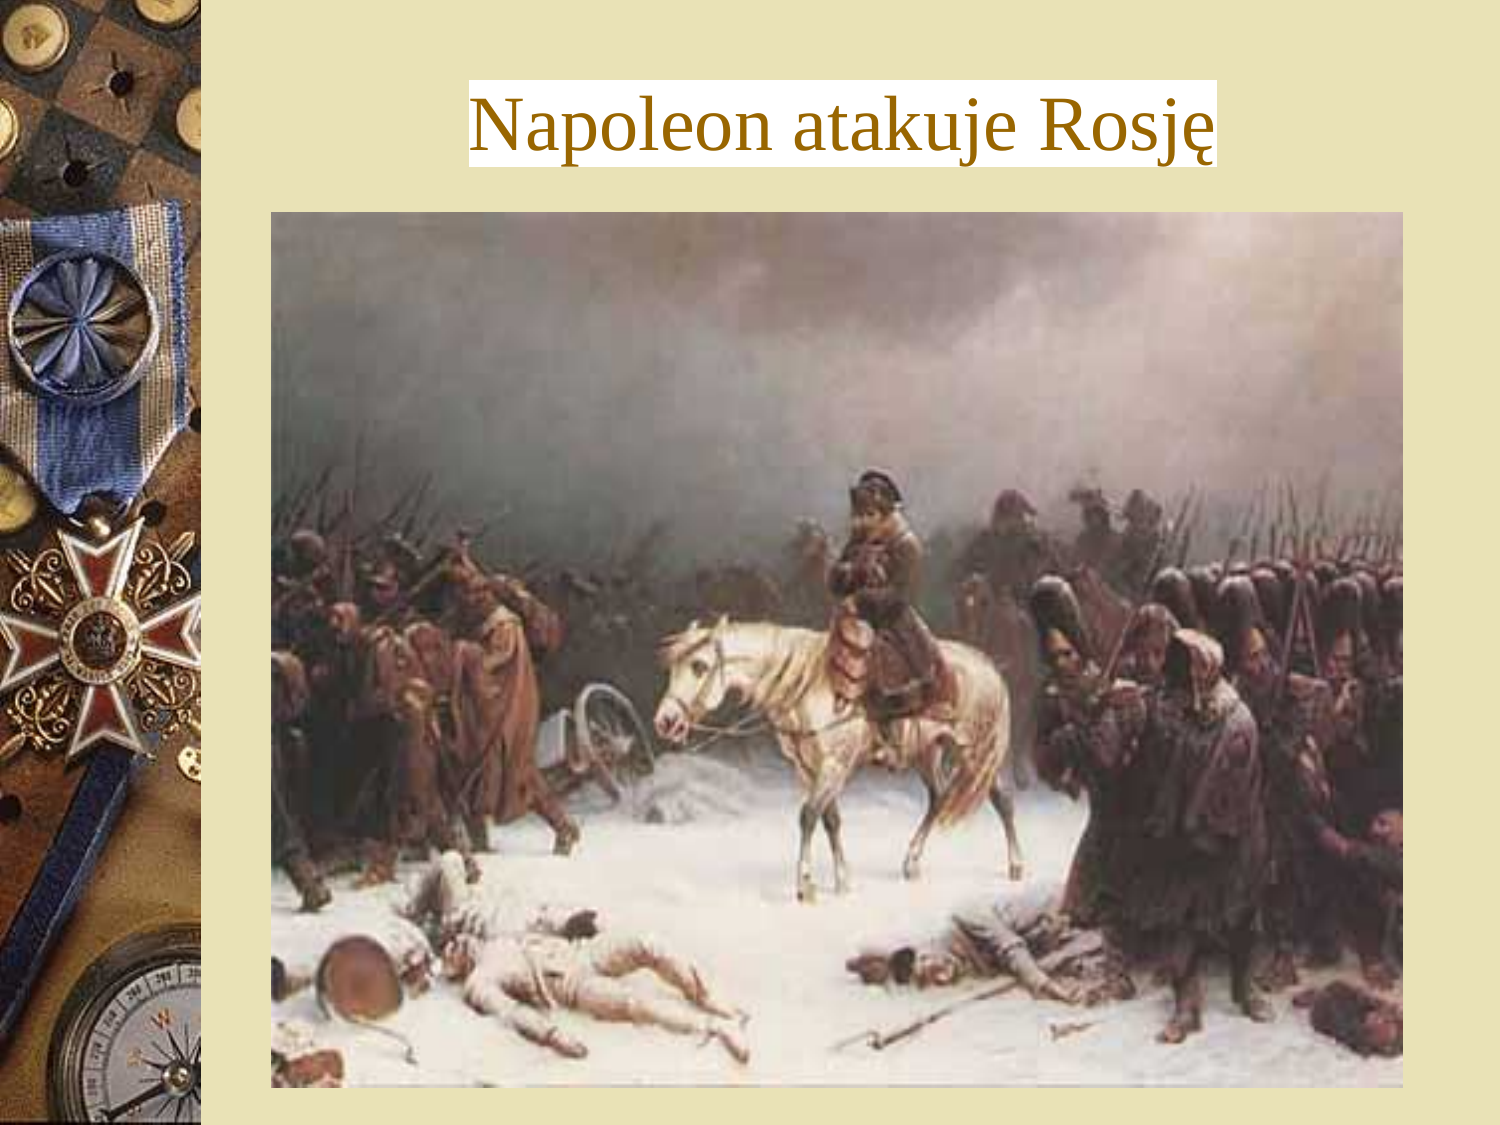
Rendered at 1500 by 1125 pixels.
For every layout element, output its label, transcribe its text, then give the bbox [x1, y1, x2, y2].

title Napoleon atakuje Rosję [224, 25, 1462, 213]
picture [271, 212, 1403, 1088]
picture [0, 0, 201, 1125]
